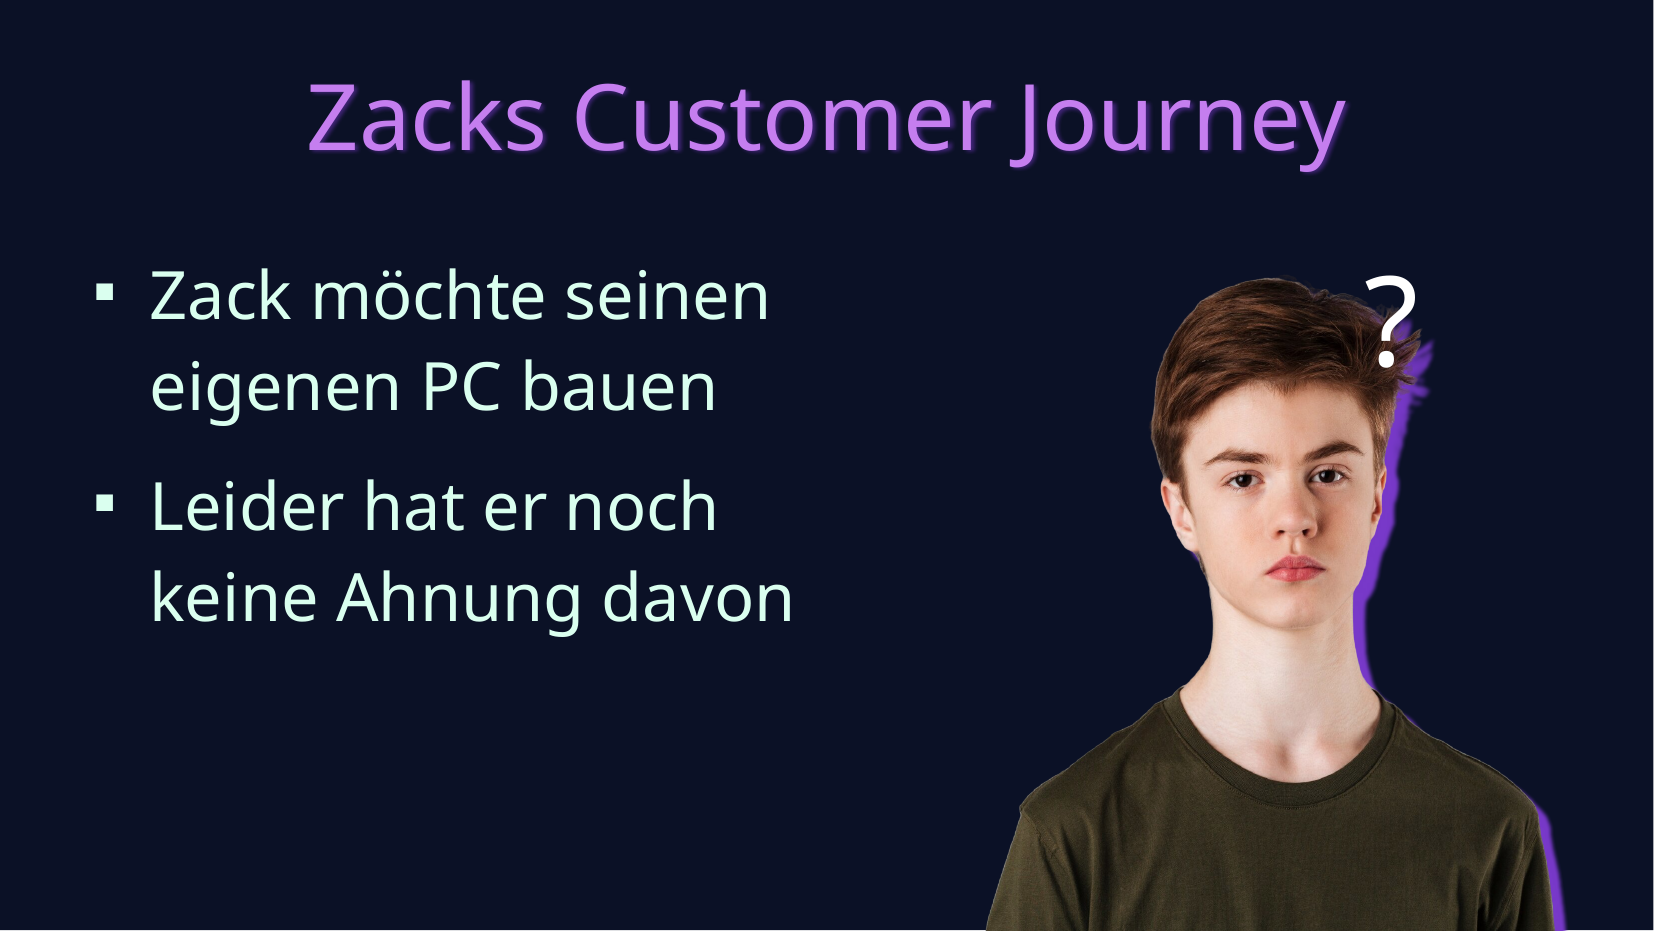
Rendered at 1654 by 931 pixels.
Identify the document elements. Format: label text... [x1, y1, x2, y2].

list Zack möchte seinen eigenen PC bauen Leider hat er noch keine Ahnung davon [78, 248, 862, 788]
title Zacks Customer Journey [82, 37, 1571, 193]
picture [862, 205, 1613, 931]
text_box ? [1350, 225, 1426, 448]
